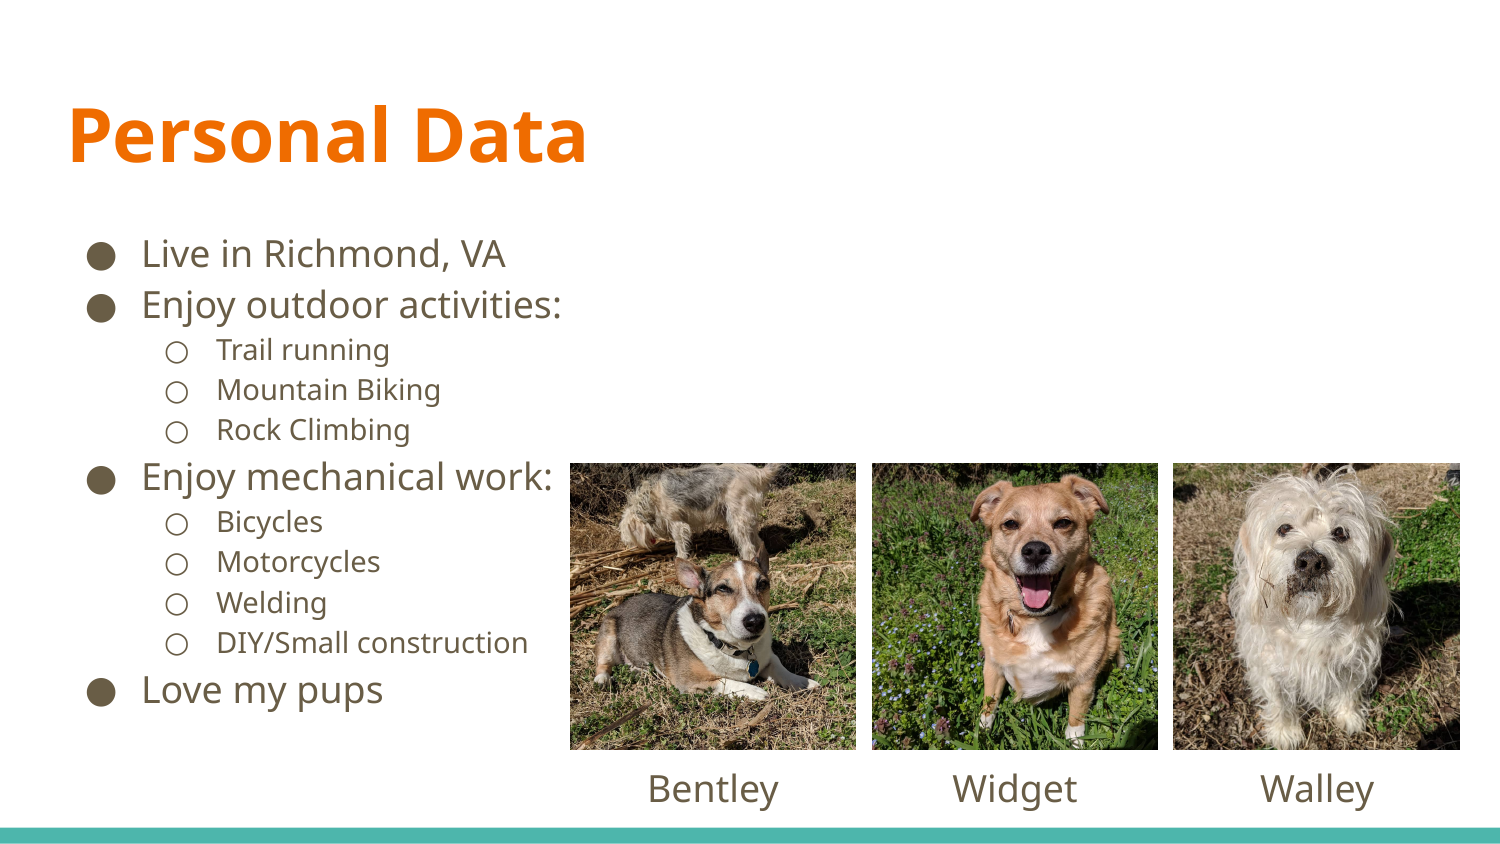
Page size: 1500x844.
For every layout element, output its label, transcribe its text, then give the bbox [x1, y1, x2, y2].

text_box Widget [1024, 784, 1036, 800]
list Live in Richmond, VA Enjoy outdoor activities: Trail running Mountain Biking Rock Climbing Enjoy mechanical work: Bicycles Motorcycles Welding DIY/Small construction Love my pups [51, 207, 1449, 750]
picture [1173, 463, 1460, 750]
text_box Widget [917, 749, 1113, 803]
picture [570, 463, 856, 750]
text_box Walley [1219, 749, 1415, 803]
text_box Bentley [615, 749, 811, 803]
title Personal Data [51, 72, 1449, 189]
picture [872, 463, 1158, 750]
